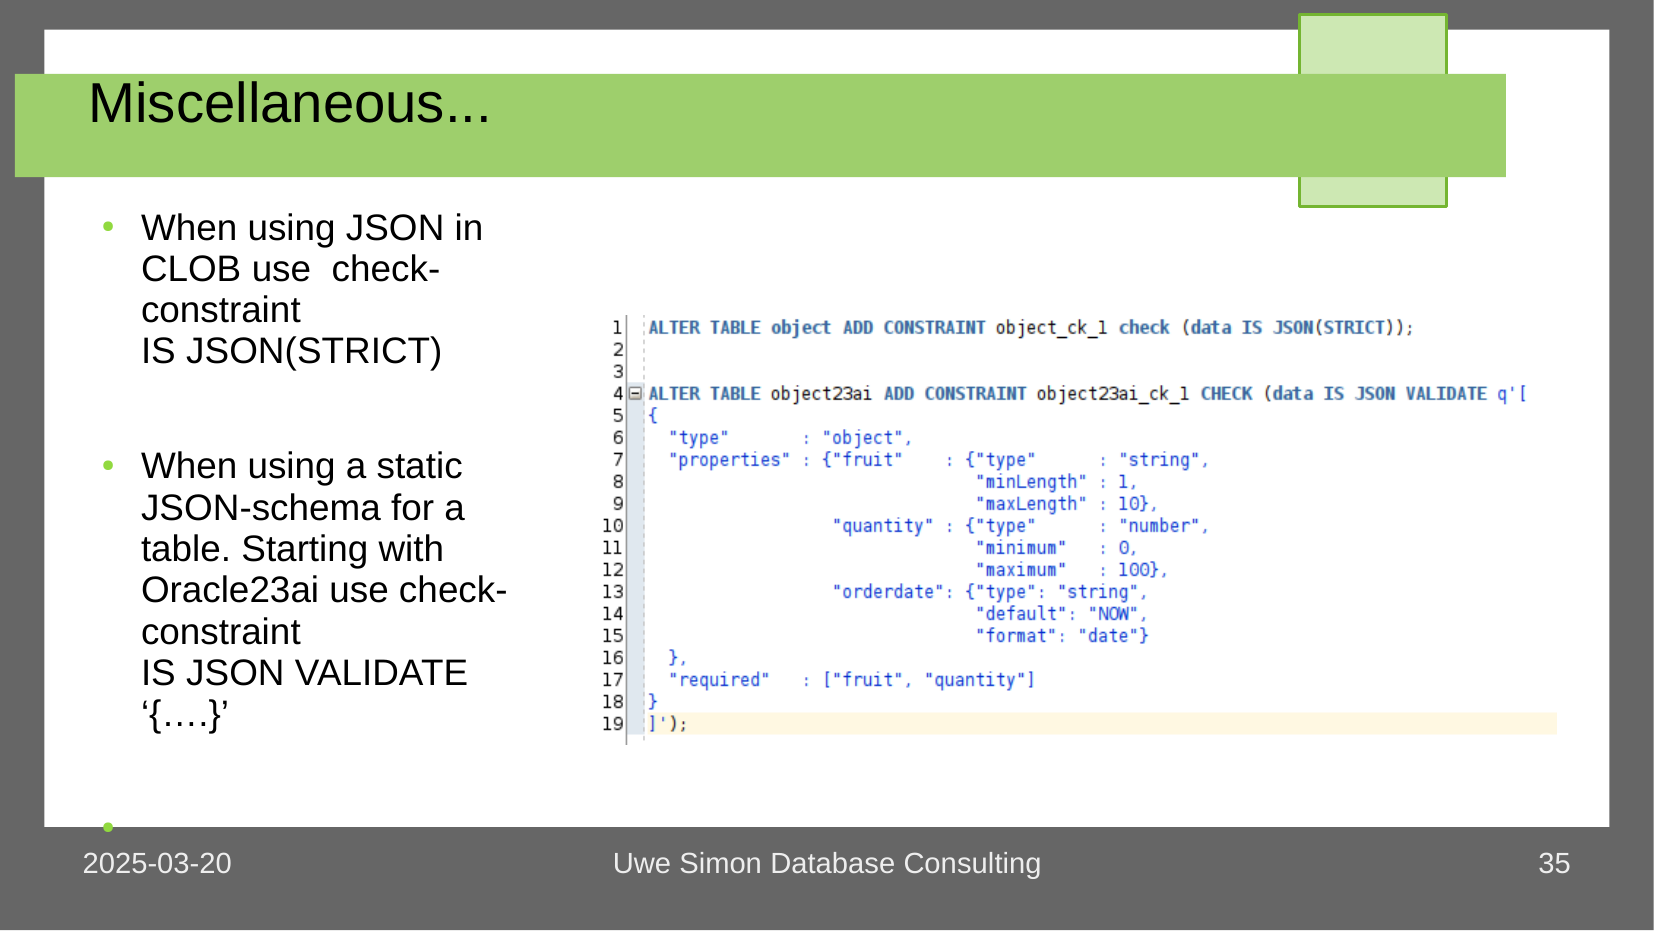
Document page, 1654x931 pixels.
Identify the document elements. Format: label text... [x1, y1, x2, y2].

picture [585, 315, 1557, 745]
list When using JSON in CLOB use check-constraint IS JSON(STRICT) When using a static JSON-schema for a table. Starting with Oracle23ai use check-constraint IS JSON VALIDATE ‘{….}’ [88, 206, 560, 739]
title Miscellaneous... [88, 29, 1565, 178]
